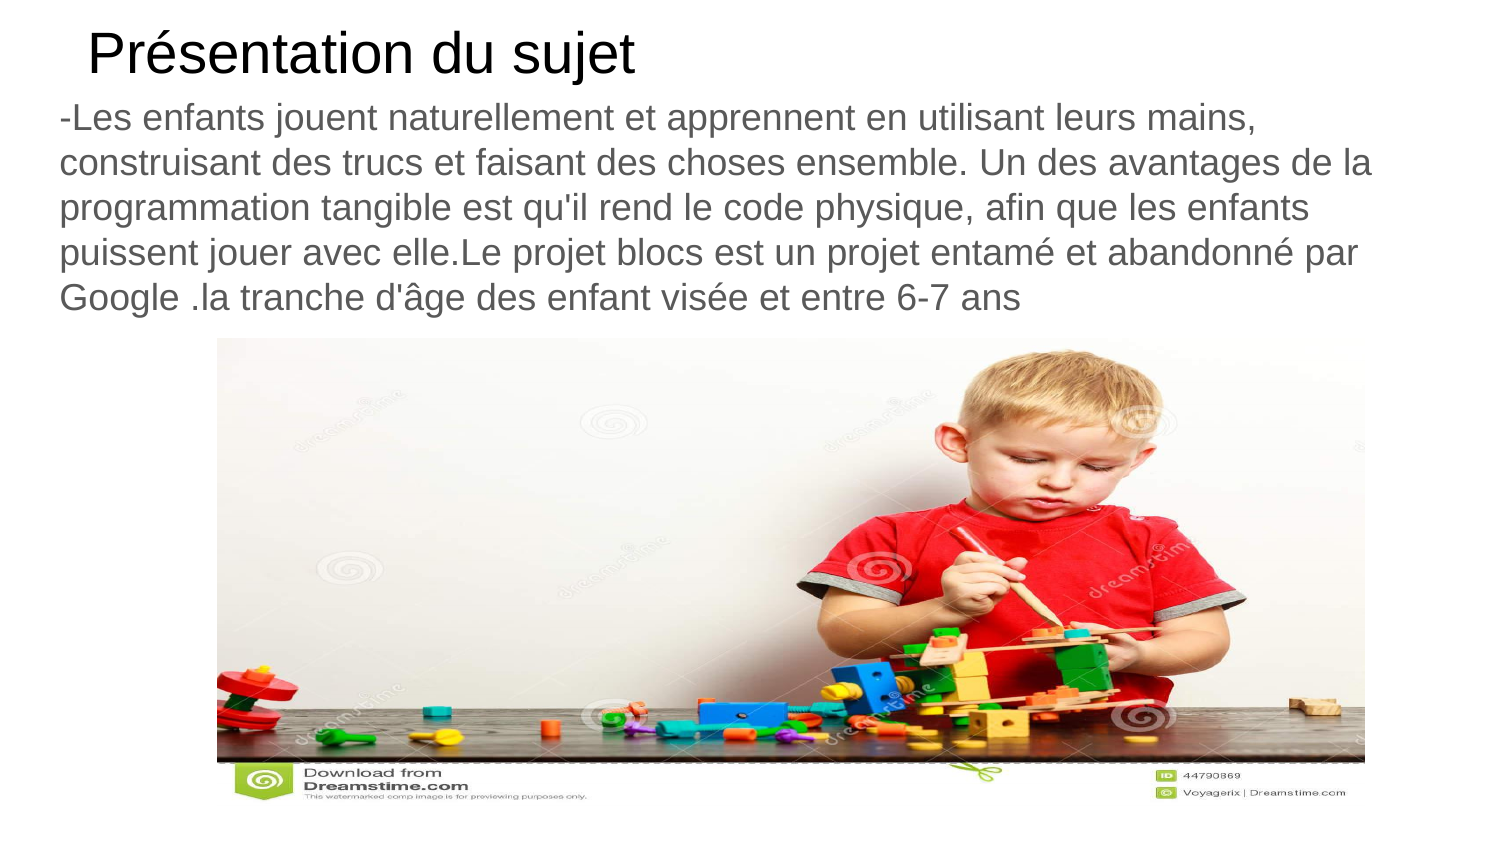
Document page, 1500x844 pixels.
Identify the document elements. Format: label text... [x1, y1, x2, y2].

list -Les enfants jouent naturellement et apprennent en utilisant leurs mains, construisant des trucs et faisant des choses ensemble. Un des avantages de la programmation tangible est qu'il rend le code physique, afin que les enfants puissent jouer avec elle.Le projet blocs est un projet entamé et abandonné par Google .la tranche d'âge des enfant visée et entre 6-7 ans [44, 77, 1443, 639]
picture [217, 338, 1365, 806]
title Présentation du sujet [72, 0, 1471, 94]
